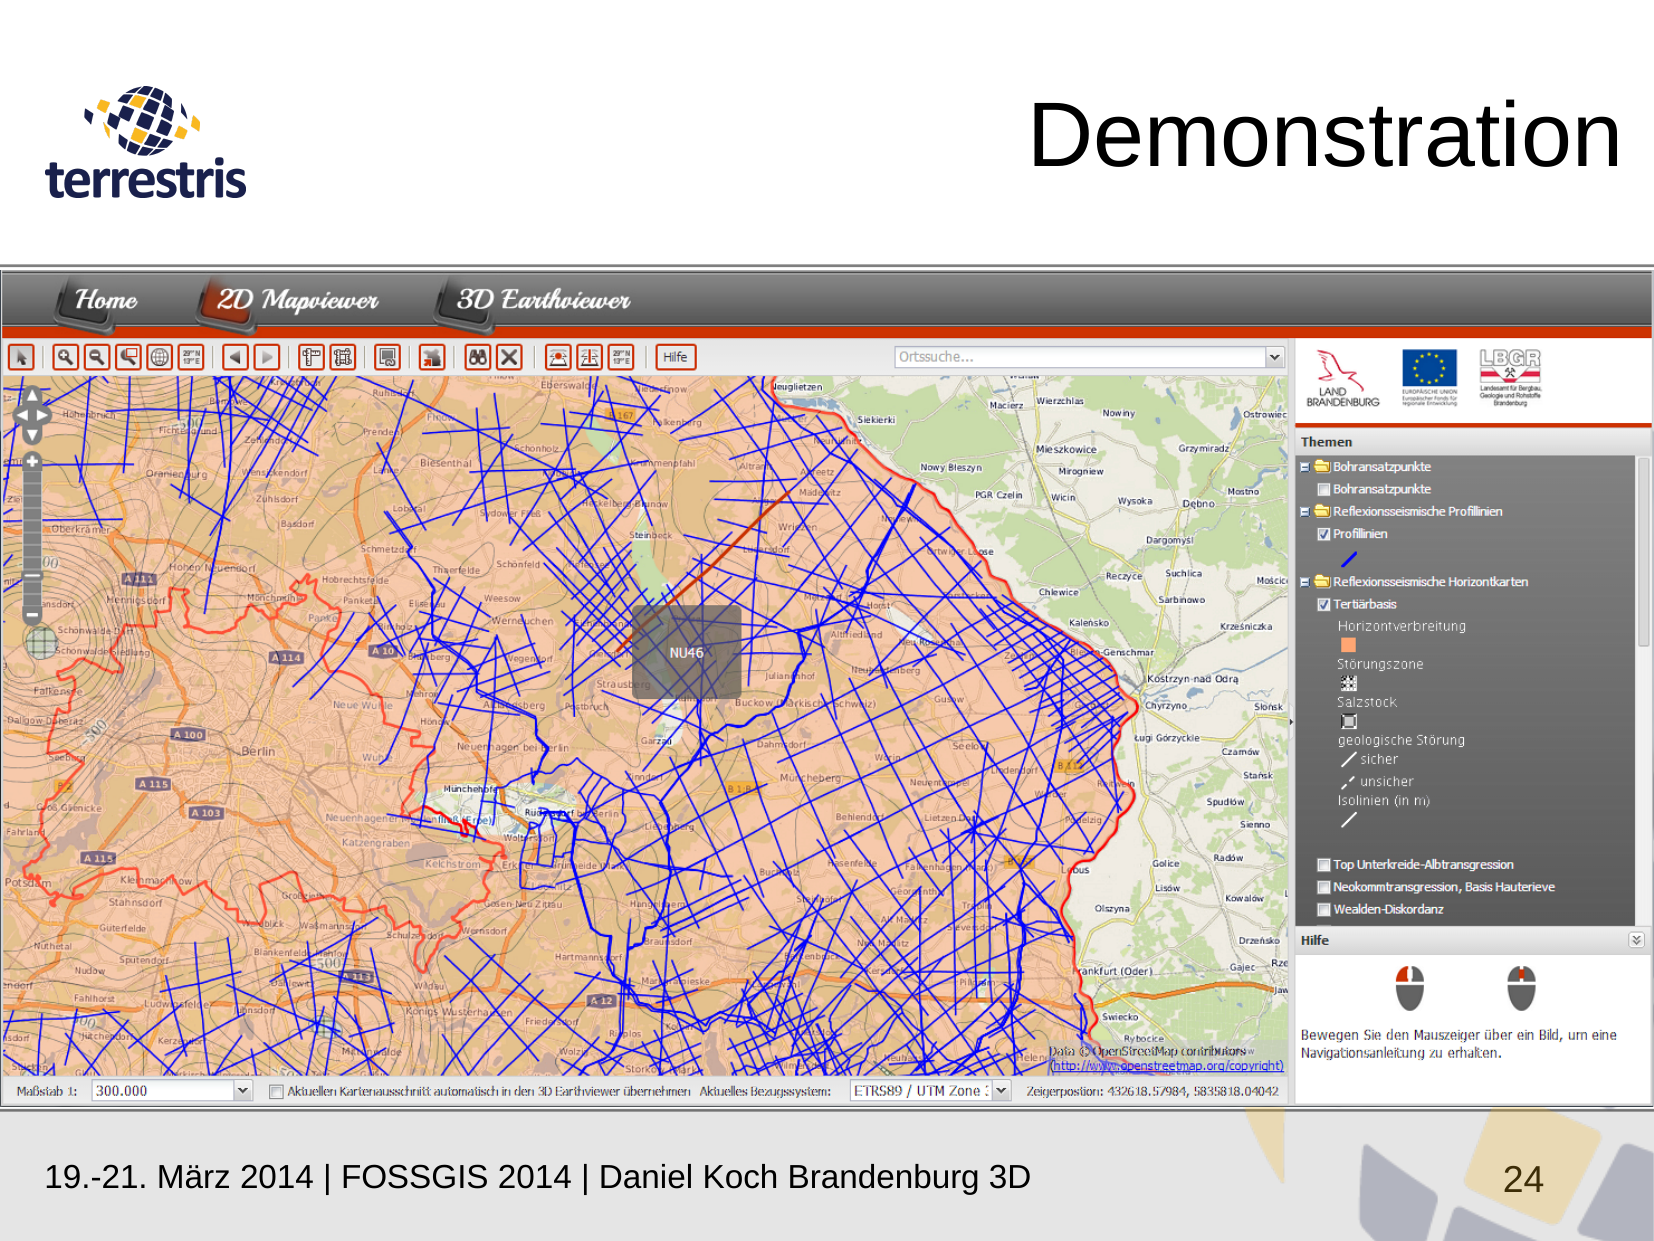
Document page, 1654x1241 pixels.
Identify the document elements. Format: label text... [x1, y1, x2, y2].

picture [45, 86, 246, 198]
title Demonstration [295, 31, 1624, 239]
picture [0, 270, 1654, 1241]
